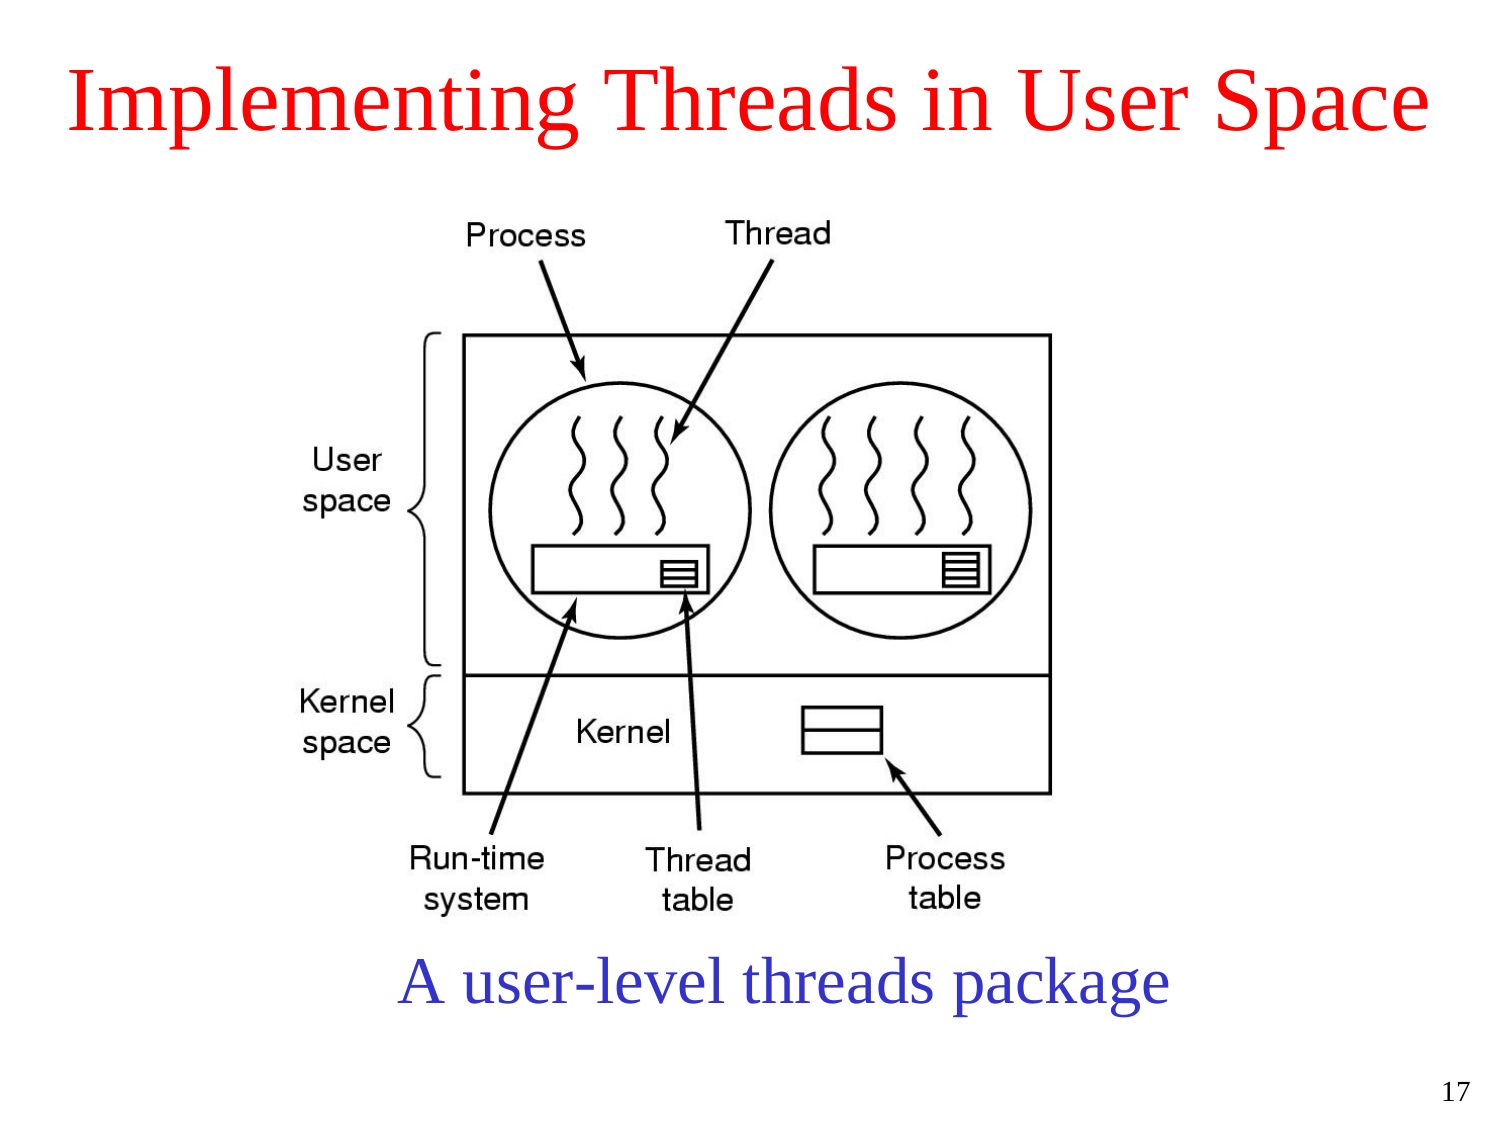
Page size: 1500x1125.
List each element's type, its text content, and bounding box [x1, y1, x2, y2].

text_box A user-level threads package [250, 929, 1320, 1075]
text_box <number> [1404, 1064, 1486, 1125]
text_box Implementing Threads in User Space [0, 0, 1500, 188]
picture [294, 205, 1140, 925]
